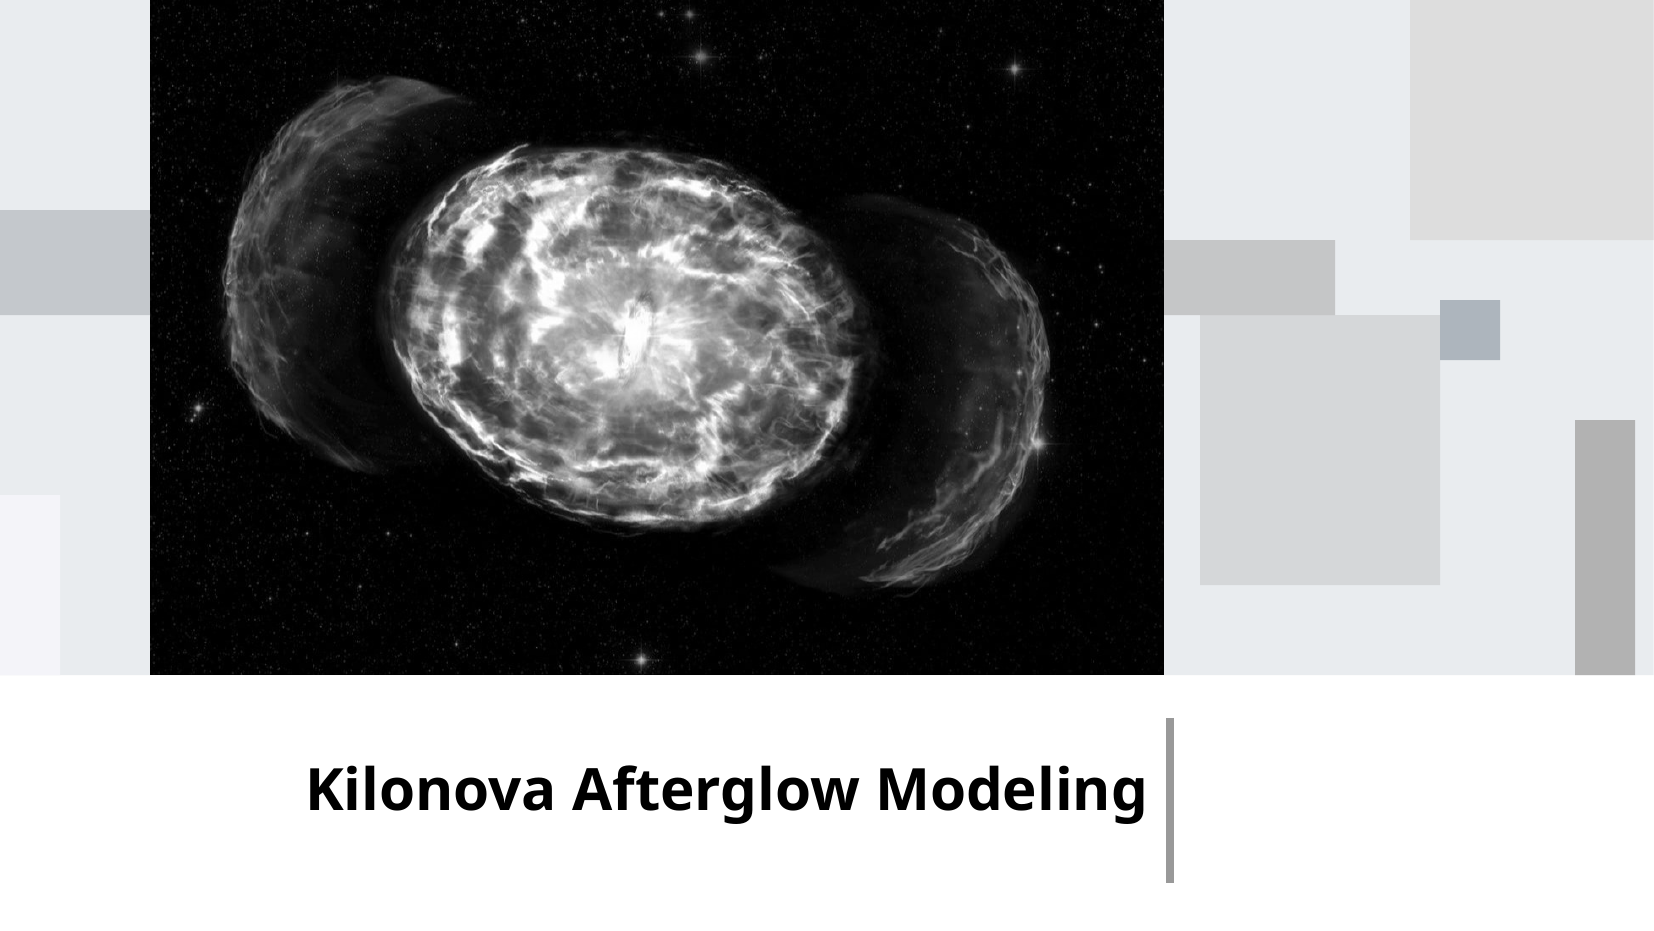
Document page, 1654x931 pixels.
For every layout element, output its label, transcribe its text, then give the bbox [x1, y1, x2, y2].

picture [150, 0, 1164, 676]
text_box Kilonova Afterglow Modeling [0, 740, 1163, 931]
